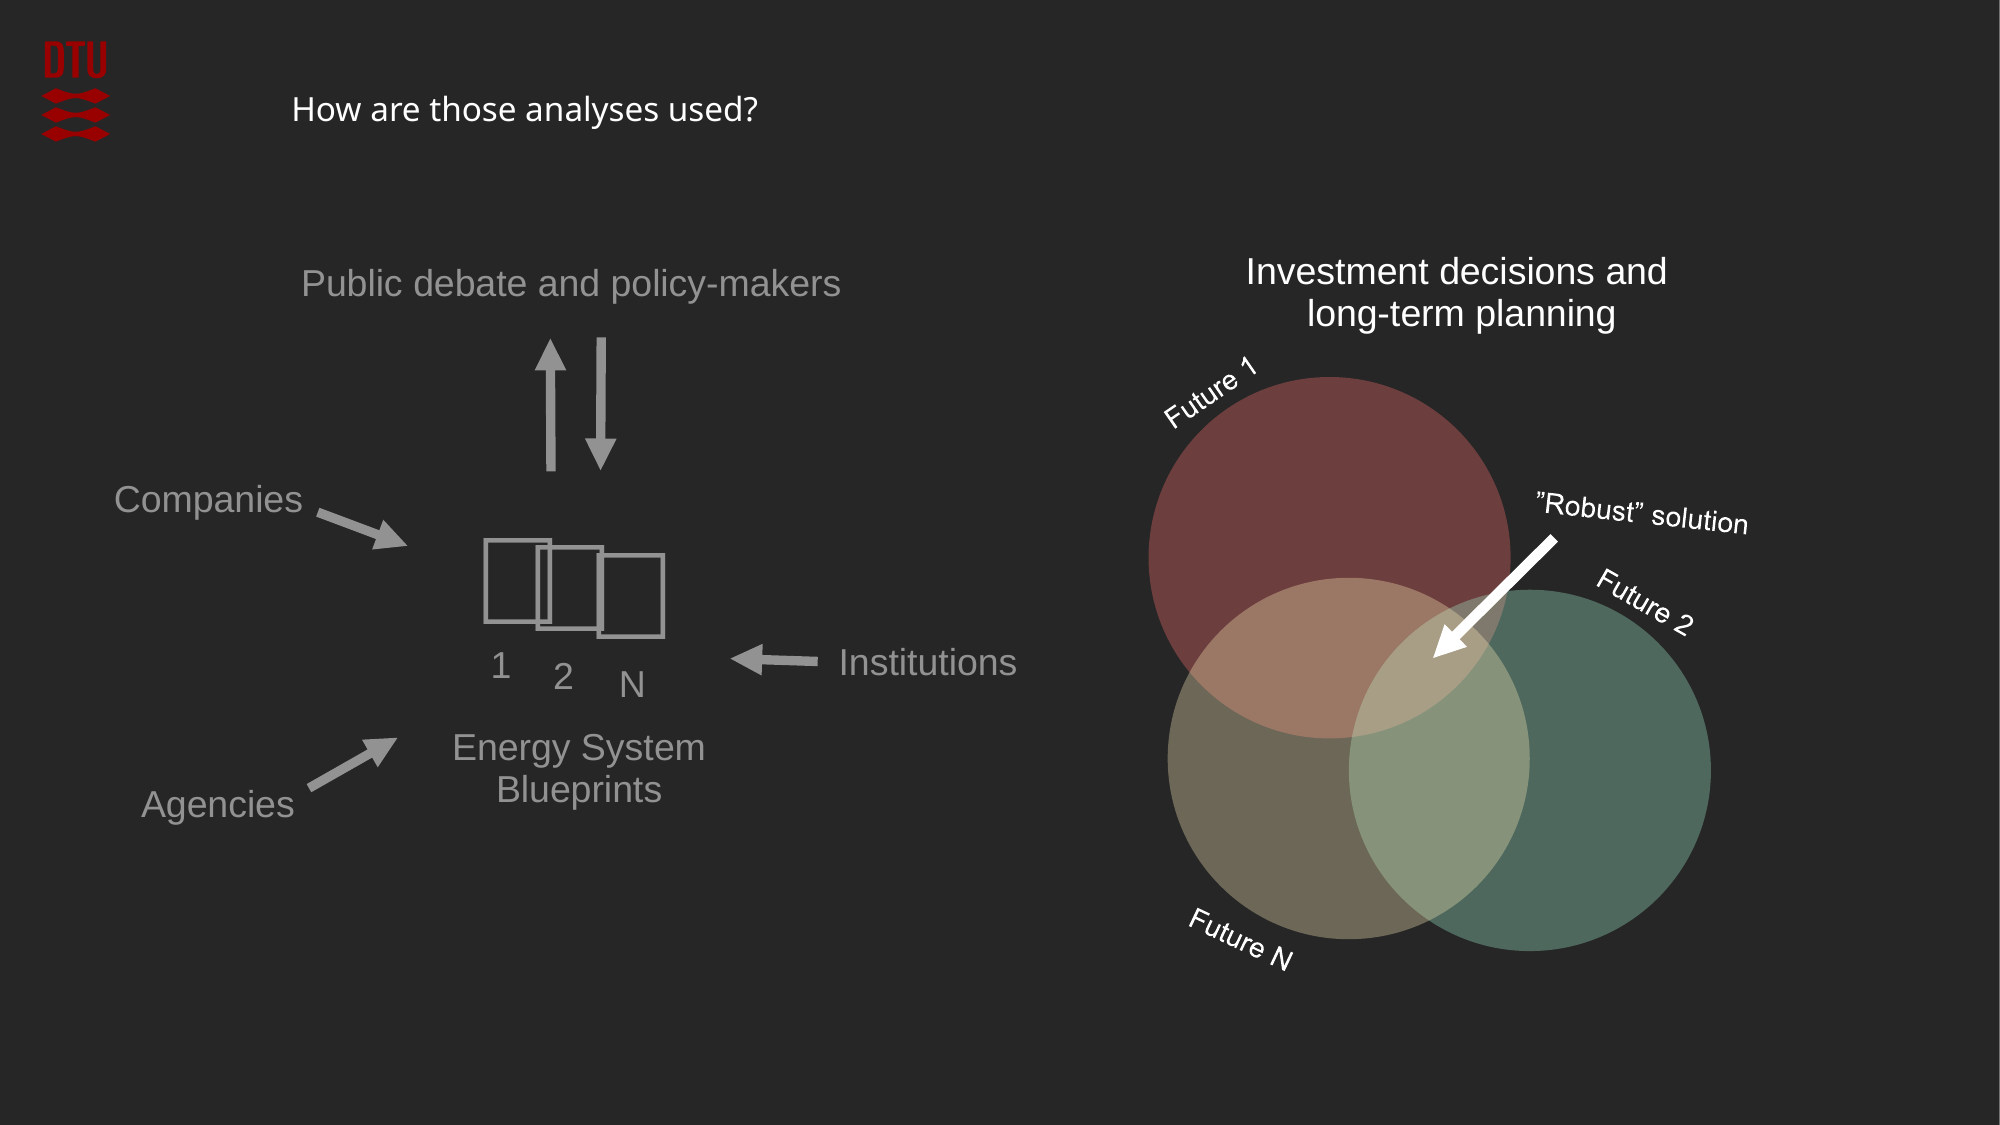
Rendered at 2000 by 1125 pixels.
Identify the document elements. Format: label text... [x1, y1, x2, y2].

text_box Investment decisions and long-term planning [1158, 242, 1766, 342]
text_box [86, 246, 1065, 907]
title How are those analyses used? [291, 70, 1819, 148]
picture [1122, 322, 1813, 1001]
